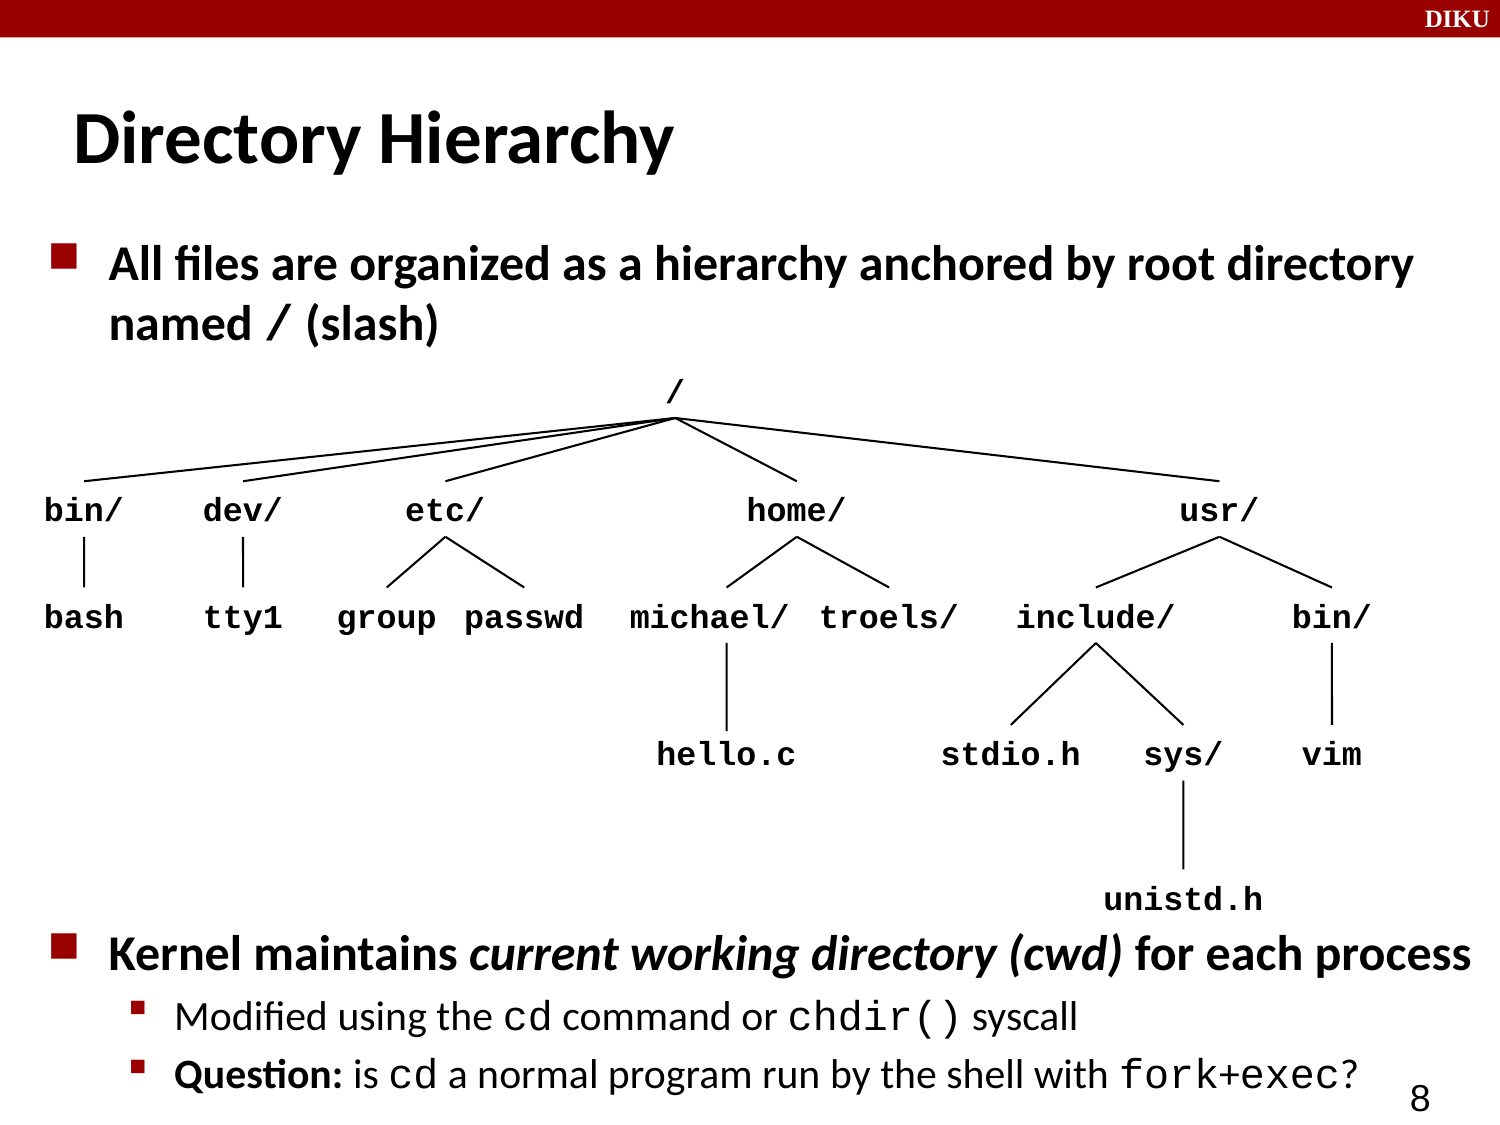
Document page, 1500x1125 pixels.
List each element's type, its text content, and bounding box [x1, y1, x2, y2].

text_box include/ [1000, 587, 1191, 643]
text_box tty1 [188, 587, 298, 643]
text_box troels/ [804, 587, 974, 643]
text_box / [650, 362, 700, 418]
text_box Directory Hierarchy [58, 71, 1304, 197]
text_box stdio.h [925, 725, 1096, 780]
text_box dev/ [188, 481, 298, 536]
text_box unistd.h [1088, 869, 1279, 925]
text_box bin/ [1277, 587, 1387, 643]
text_box All files are organized as a hierarchy anchored by root directory named / (slash) Kernel maintains current working directory (cwd) for each process Modified using the cd command or chdir() syscall Question: is cd a normal program run by the shell with fork+exec? [391, 539, 520, 587]
text_box bin/ [29, 481, 139, 536]
text_box sys/ [1128, 725, 1239, 780]
text_box group [321, 587, 449, 643]
text_box vim [1287, 725, 1377, 780]
text_box hello.c [641, 725, 812, 780]
text_box michael/ [614, 587, 745, 643]
text_box etc/ [390, 481, 501, 536]
text_box home/ [731, 481, 862, 536]
text_box passwd [449, 587, 599, 643]
text_box usr/ [1164, 481, 1275, 536]
text_box All files are organized as a hierarchy anchored by root directory named / (slash) Kernel maintains current working directory (cwd) for each process Modified using the cd command or chdir() syscall Question: is cd a normal program run by the shell with fork+exec? [37, 223, 1498, 1088]
text_box bash [29, 587, 139, 643]
